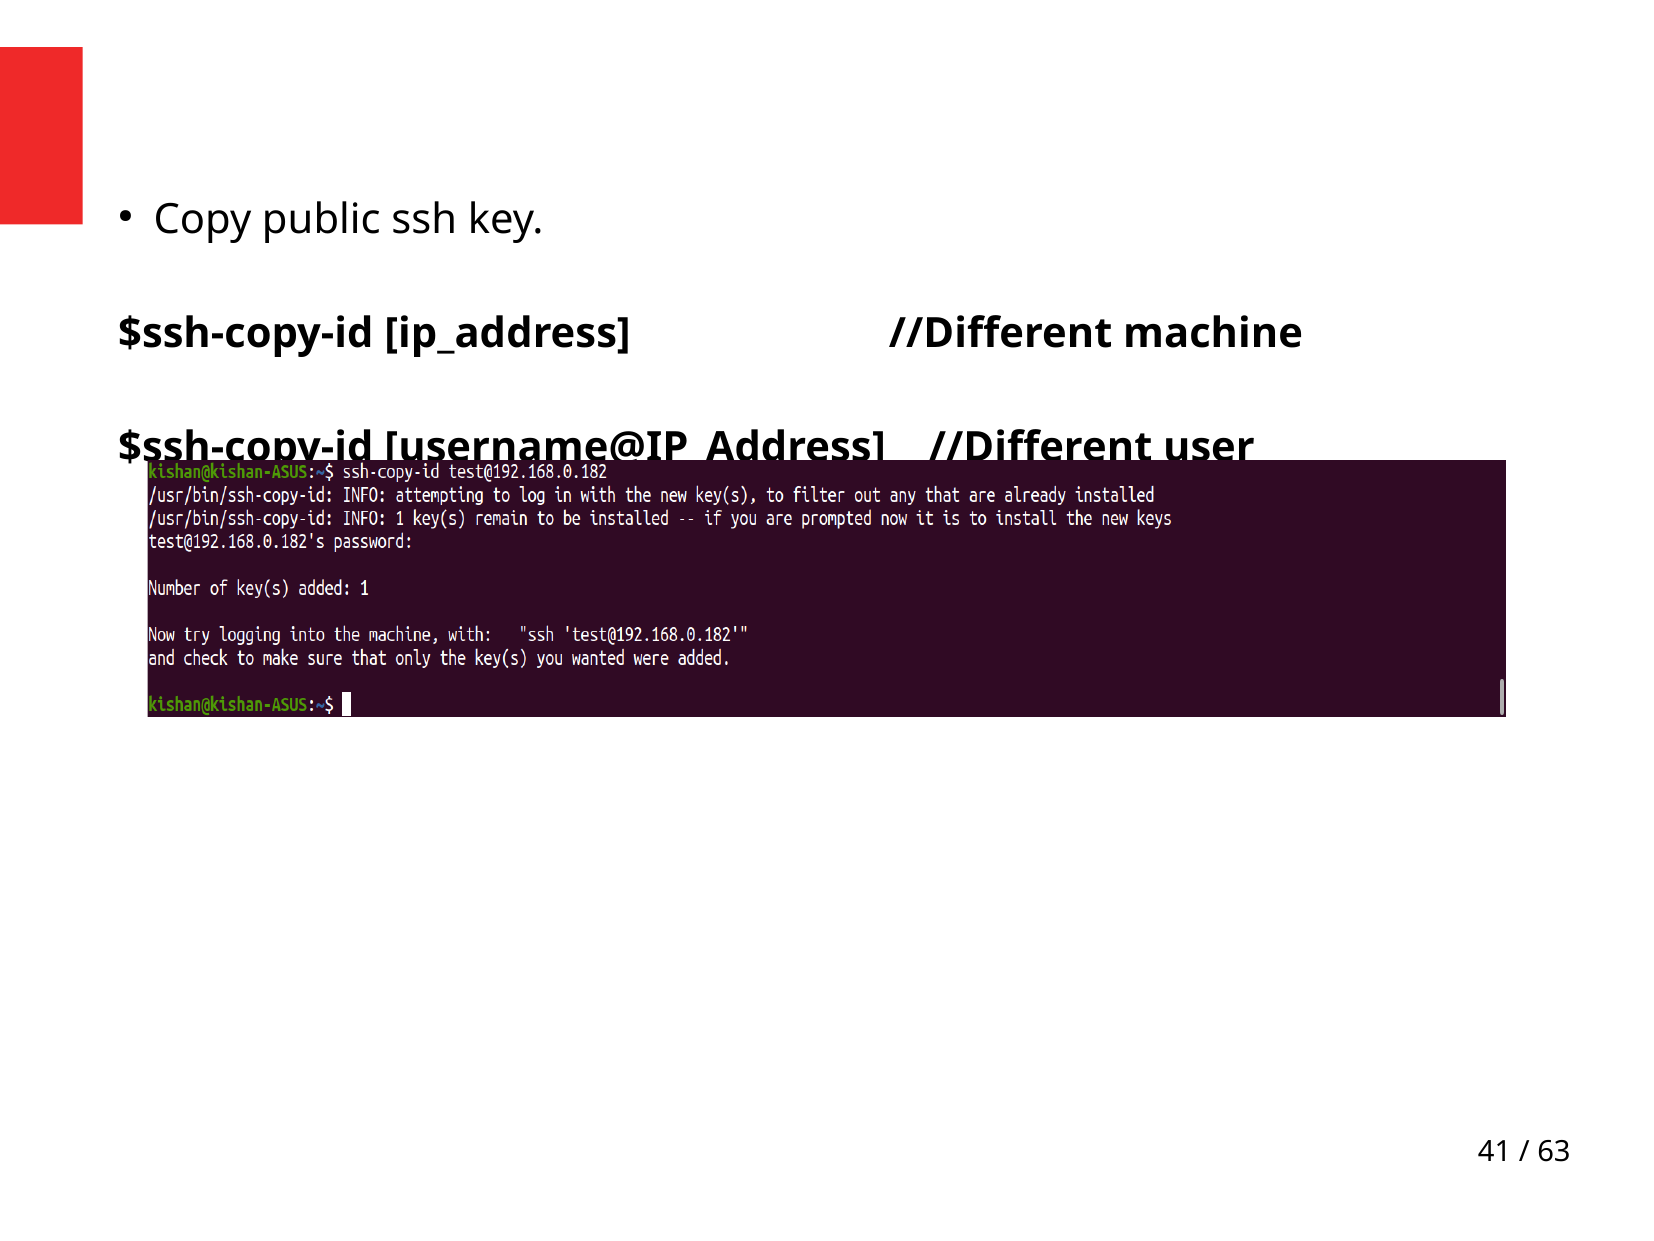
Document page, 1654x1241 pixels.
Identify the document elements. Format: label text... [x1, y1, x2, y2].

subtitle Copy public ssh key. $ssh-copy-id [ip_address] //Different machine $ssh-copy-id [username@IP_Address] //Different user [118, 188, 1536, 991]
picture [147, 460, 1506, 717]
